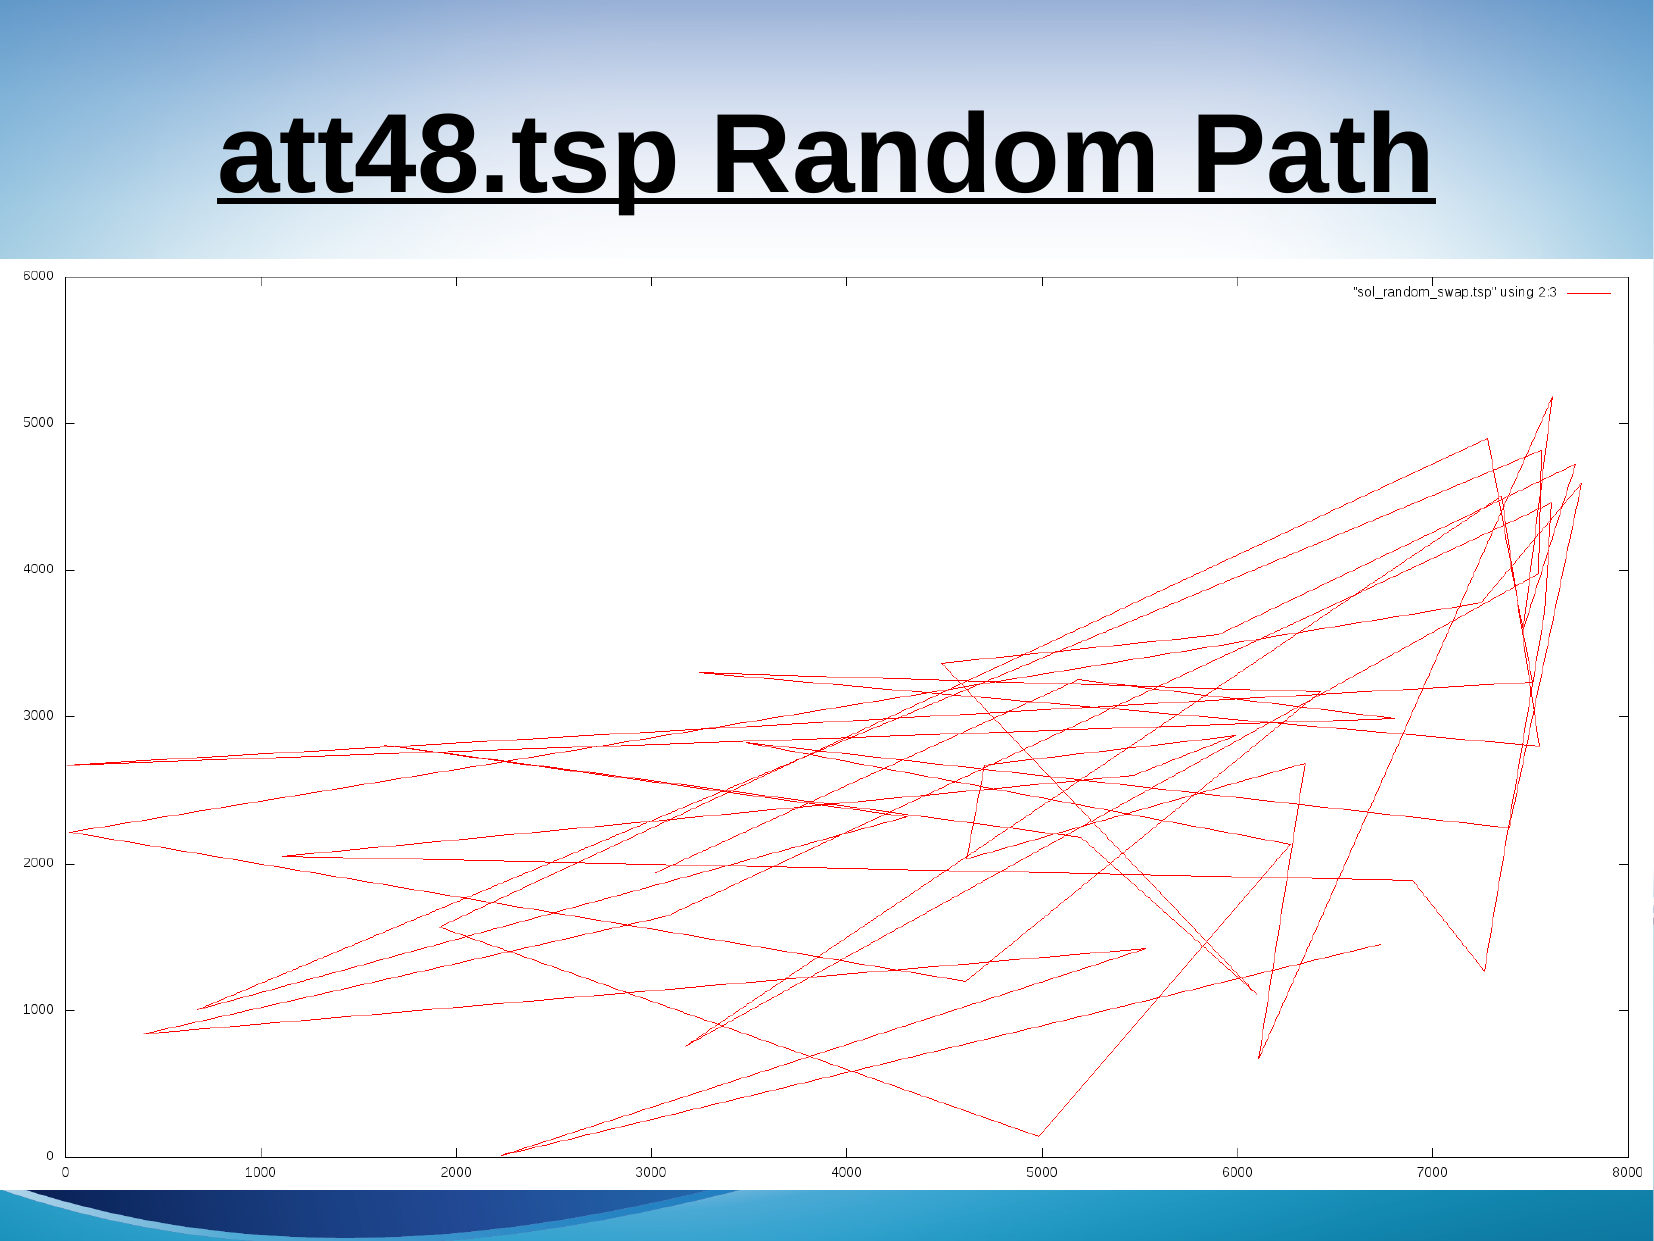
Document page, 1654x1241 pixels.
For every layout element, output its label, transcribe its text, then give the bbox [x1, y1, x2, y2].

picture [0, 0, 1654, 1241]
title att48.tsp Random Path [82, 49, 1571, 257]
